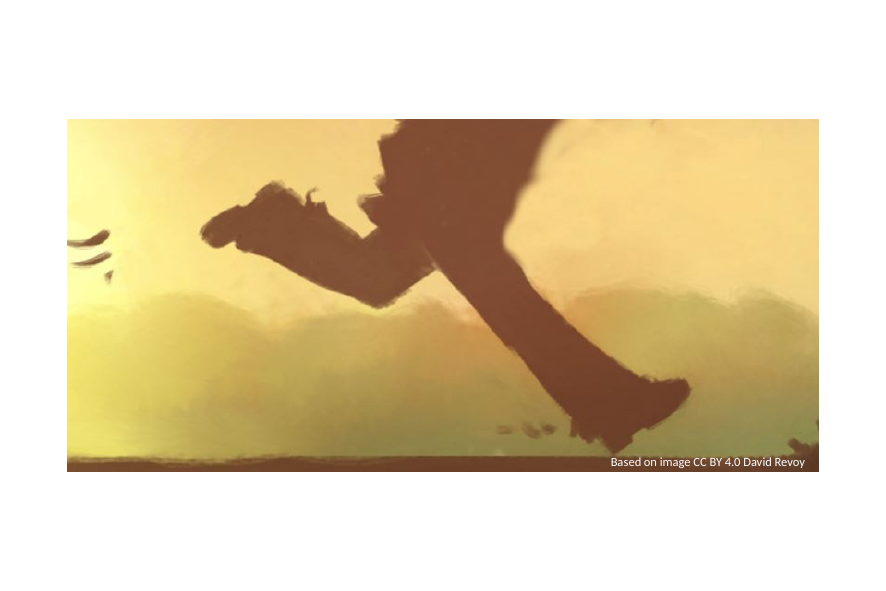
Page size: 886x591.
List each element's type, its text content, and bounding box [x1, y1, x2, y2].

text_box Based on image CC BY 4.0 David Revoy [602, 450, 818, 474]
picture [67, 119, 819, 472]
